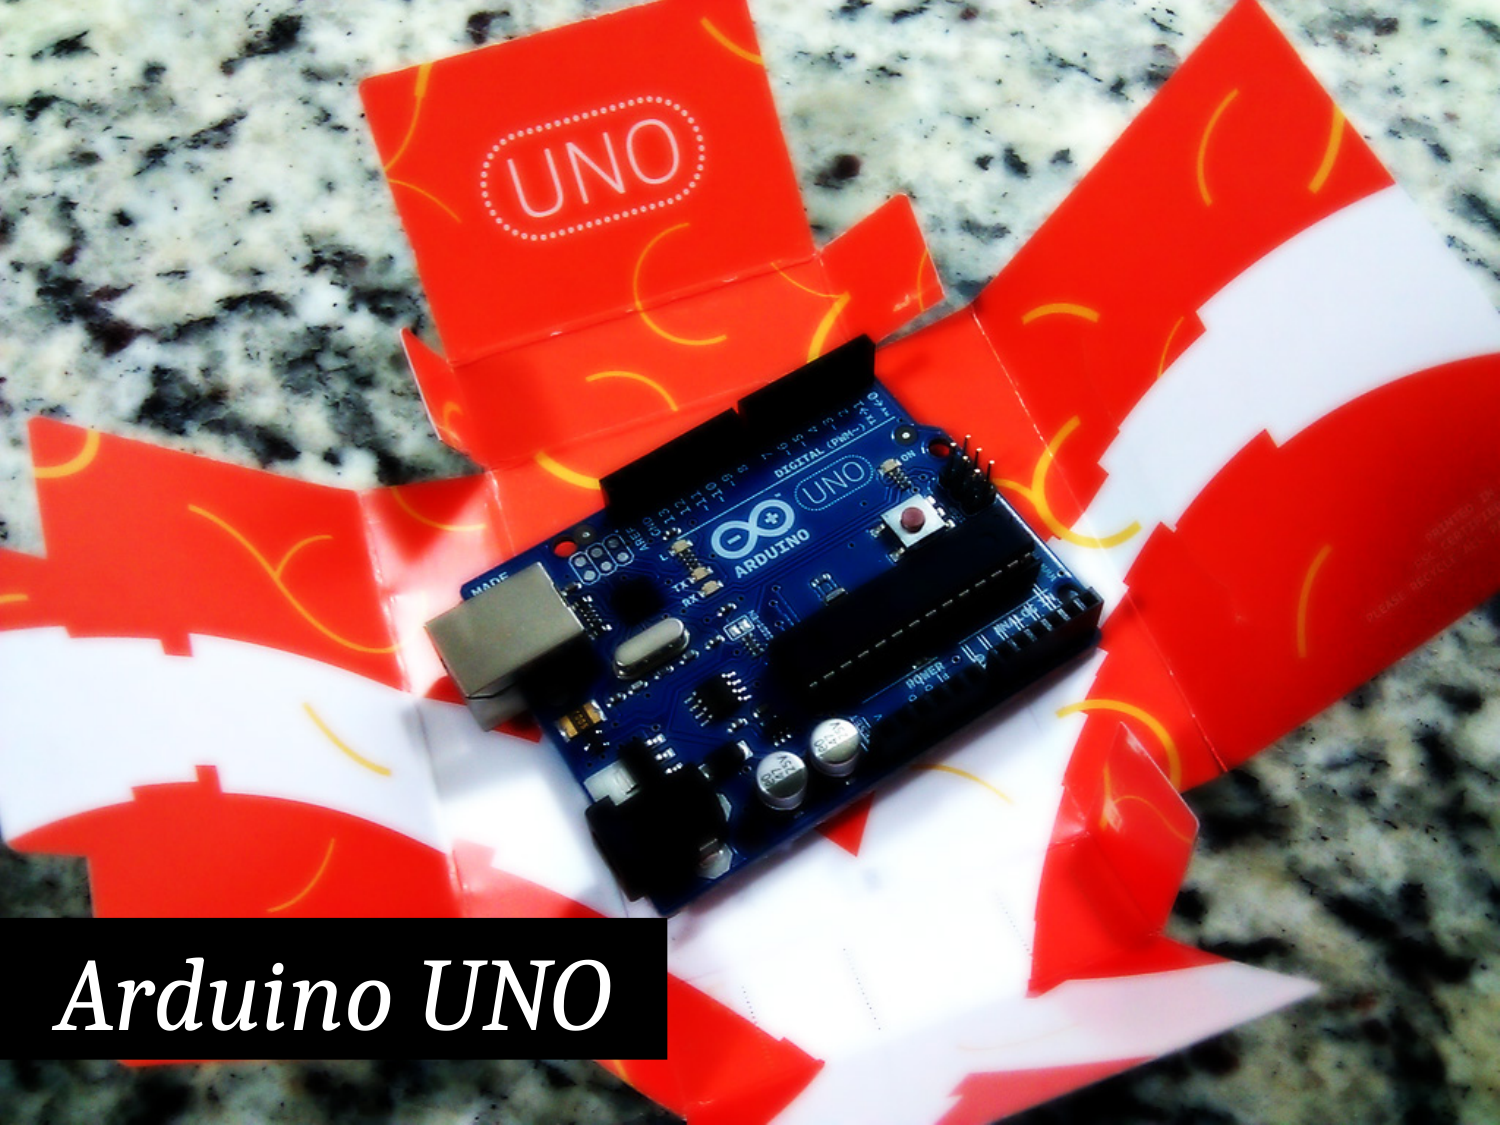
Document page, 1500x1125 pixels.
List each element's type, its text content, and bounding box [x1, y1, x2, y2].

picture [0, 0, 1500, 1125]
text_box Arduino UNO [0, 917, 668, 1060]
